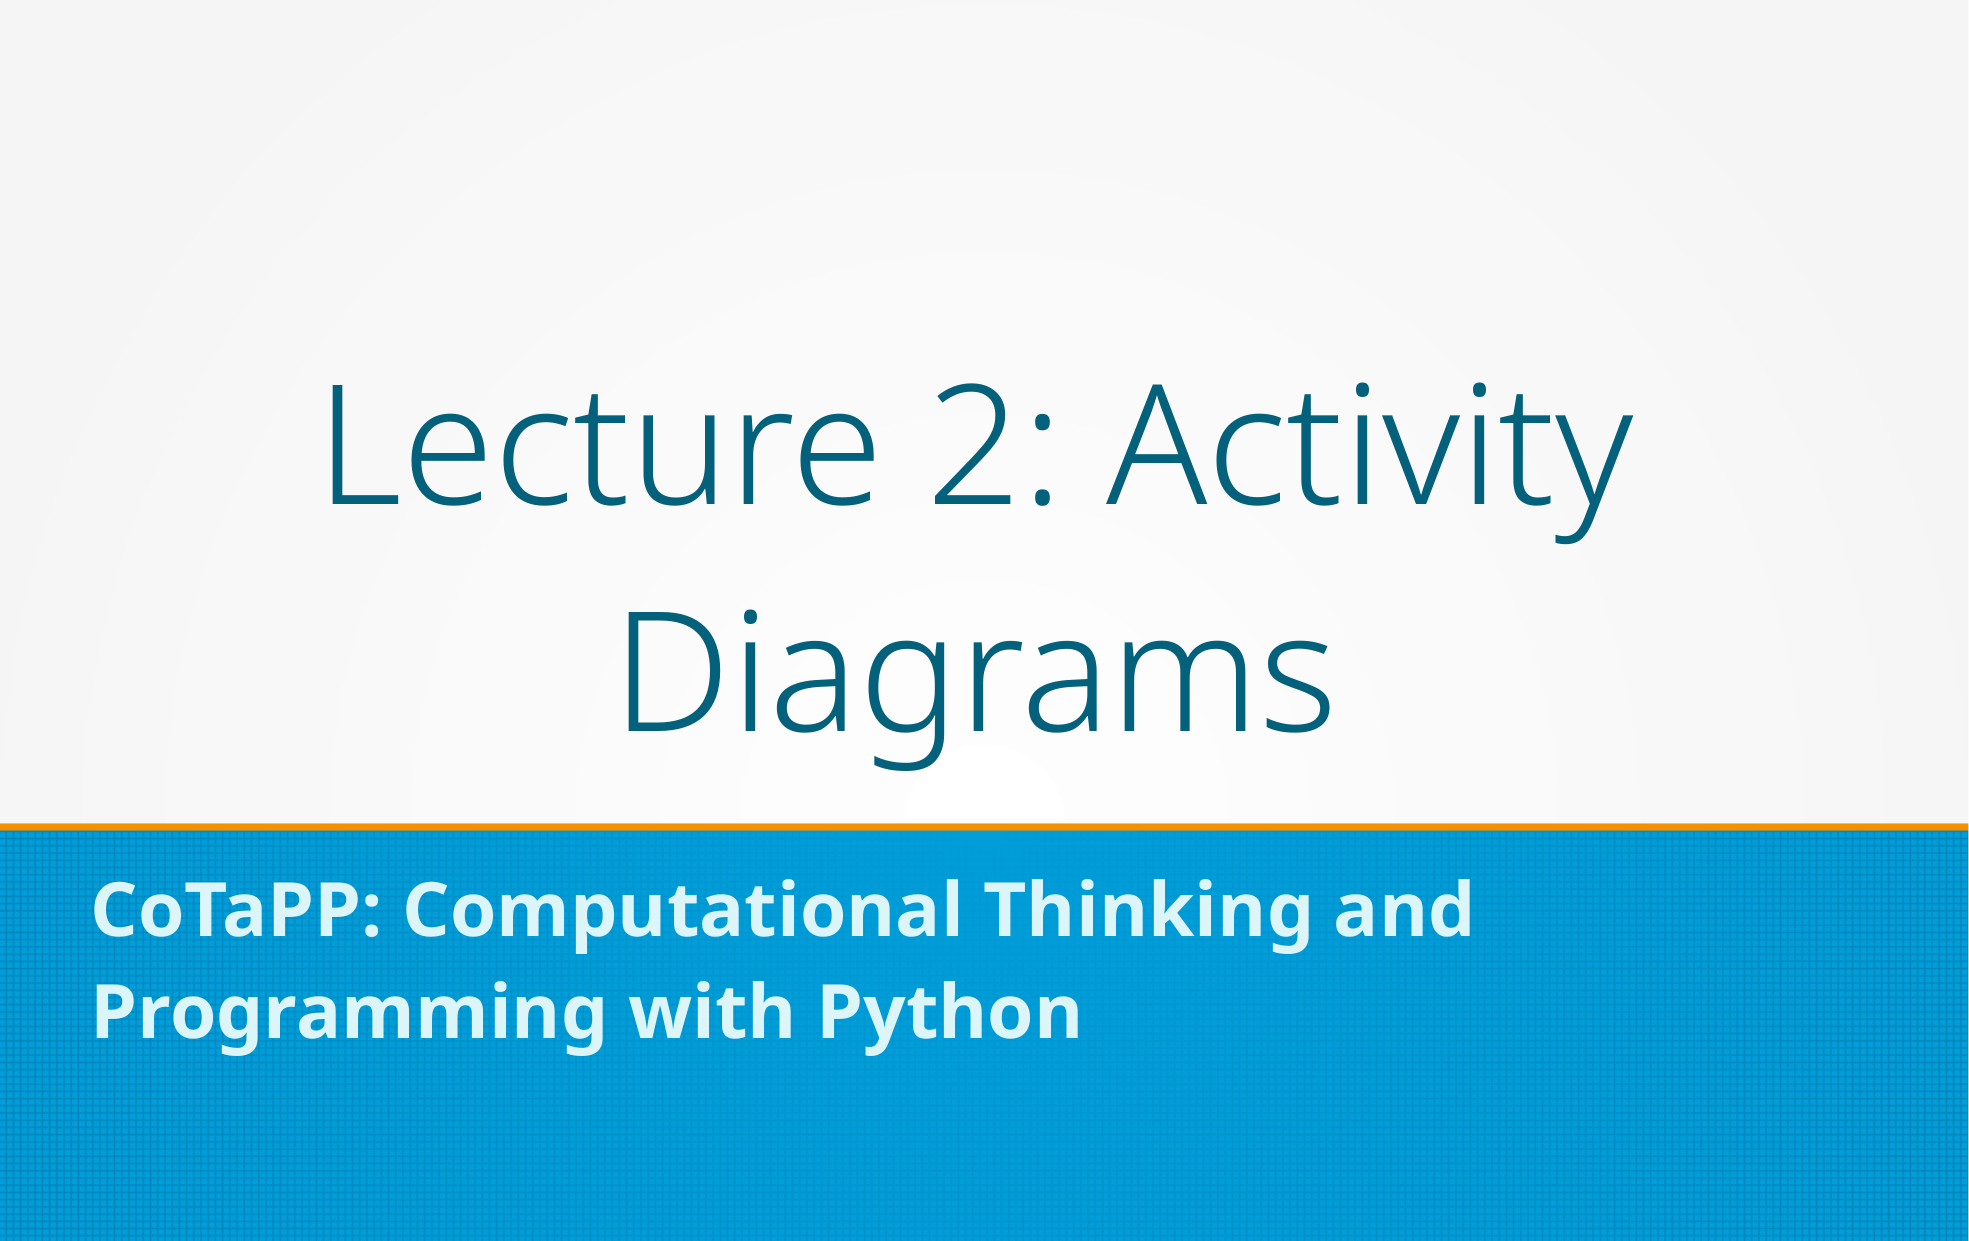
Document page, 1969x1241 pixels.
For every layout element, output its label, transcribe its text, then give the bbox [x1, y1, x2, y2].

subtitle CoTaPP: Computational Thinking and Programming with Python [90, 855, 1861, 1111]
title Lecture 2: Activity Diagrams [90, 49, 1862, 781]
picture [0, 0, 1969, 830]
